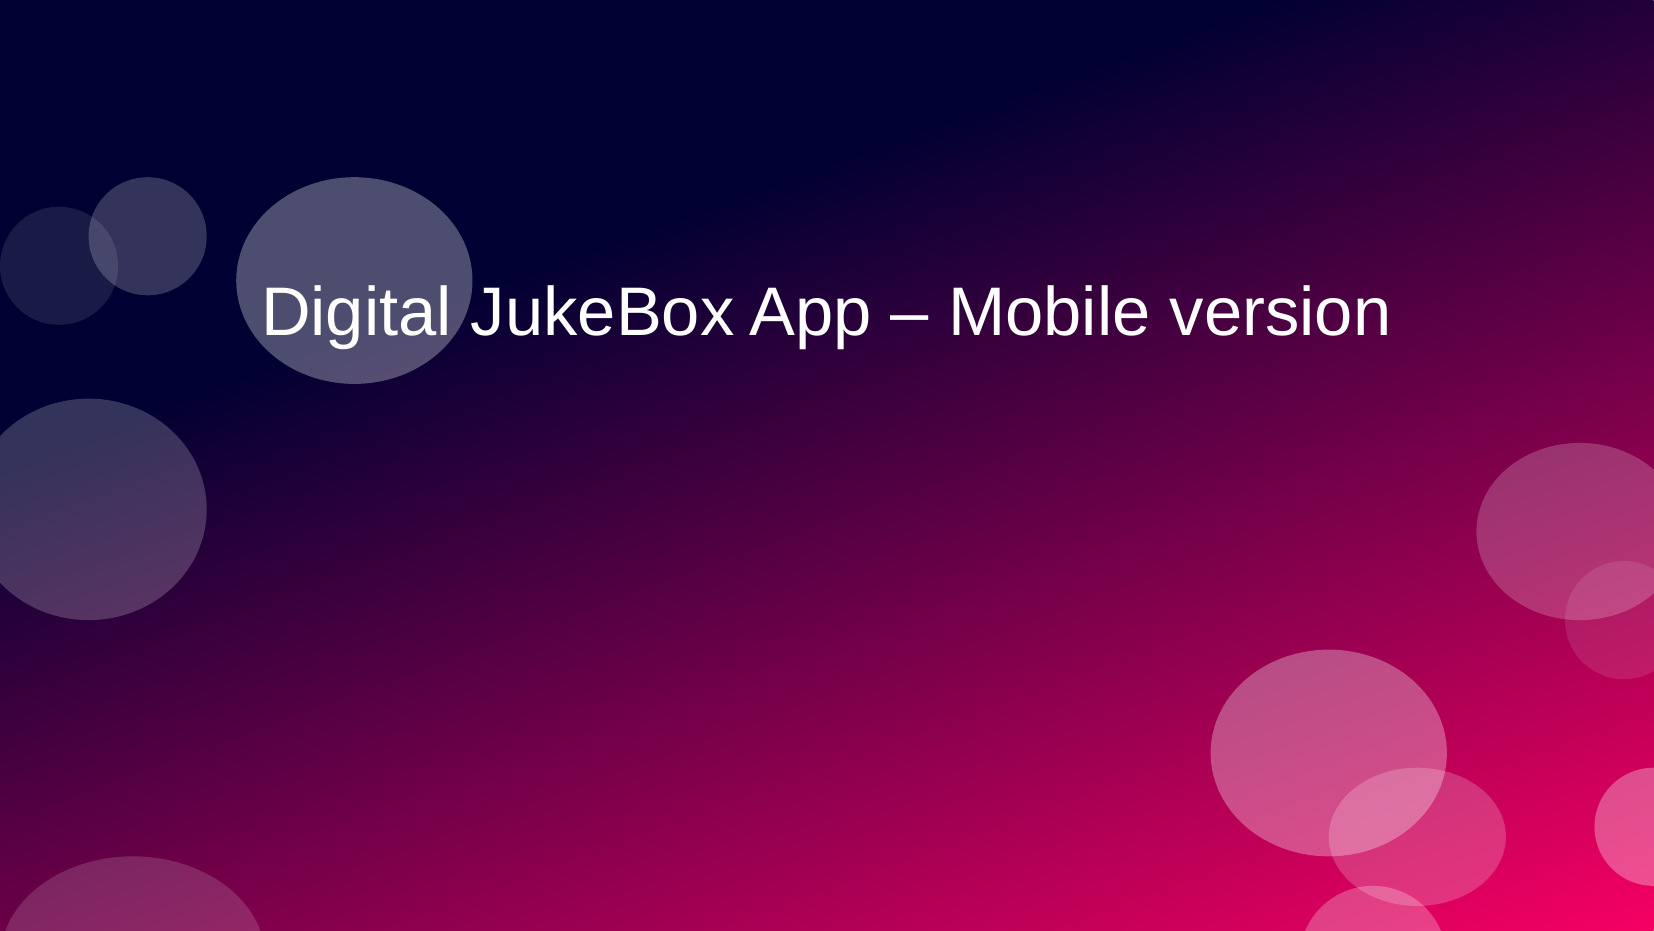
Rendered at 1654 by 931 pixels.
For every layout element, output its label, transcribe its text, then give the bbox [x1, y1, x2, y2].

title Digital JukeBox App – Mobile version [82, 234, 1571, 390]
